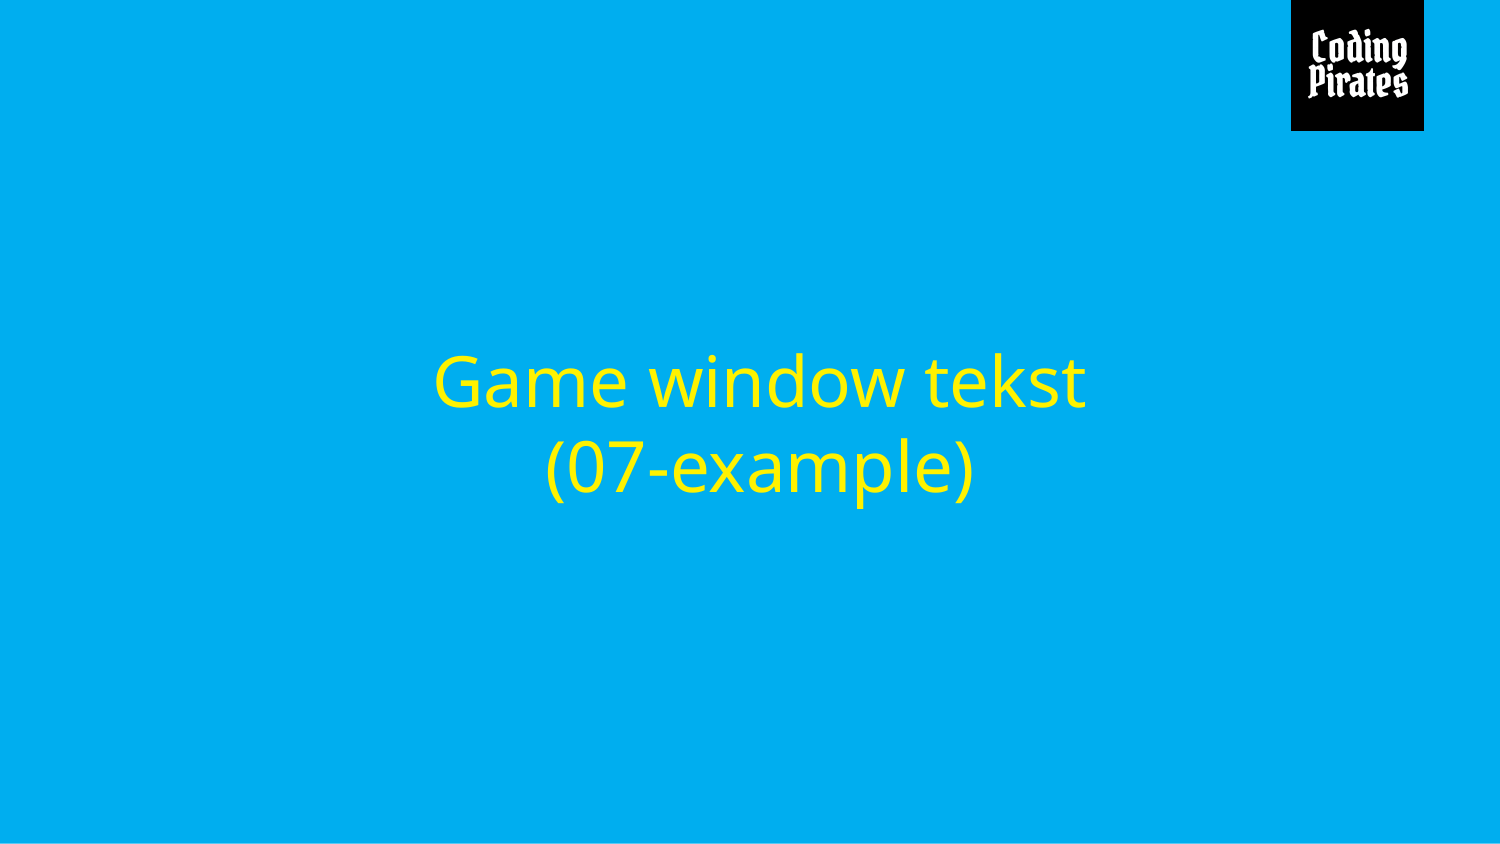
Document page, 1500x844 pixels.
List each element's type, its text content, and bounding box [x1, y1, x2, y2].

title Game window tekst (07-example) [30, 275, 1490, 568]
picture [1292, 0, 1423, 130]
